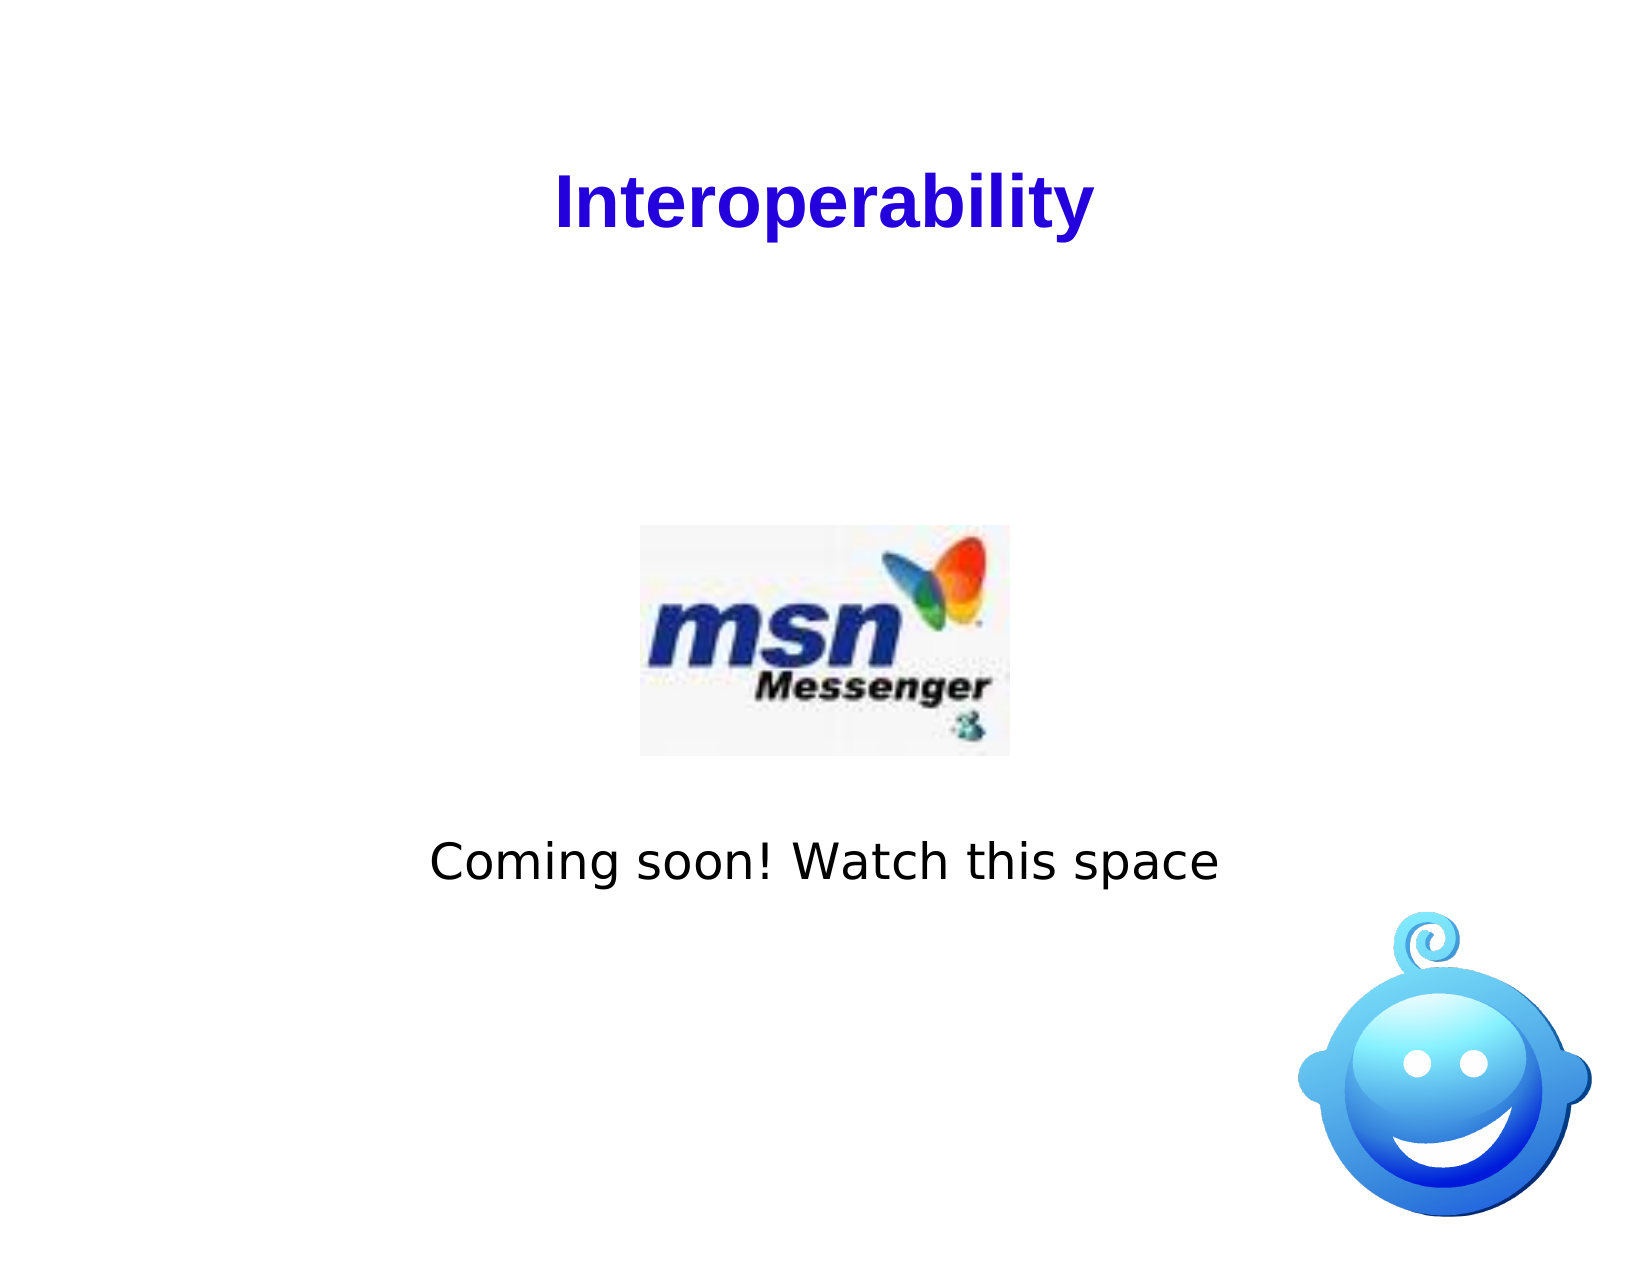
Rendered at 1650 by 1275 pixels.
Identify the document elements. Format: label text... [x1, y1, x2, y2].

text_box Coming soon! Watch this space [414, 826, 1236, 900]
title Interoperability [135, 104, 1515, 299]
picture [640, 525, 1010, 756]
picture [1298, 911, 1592, 1217]
